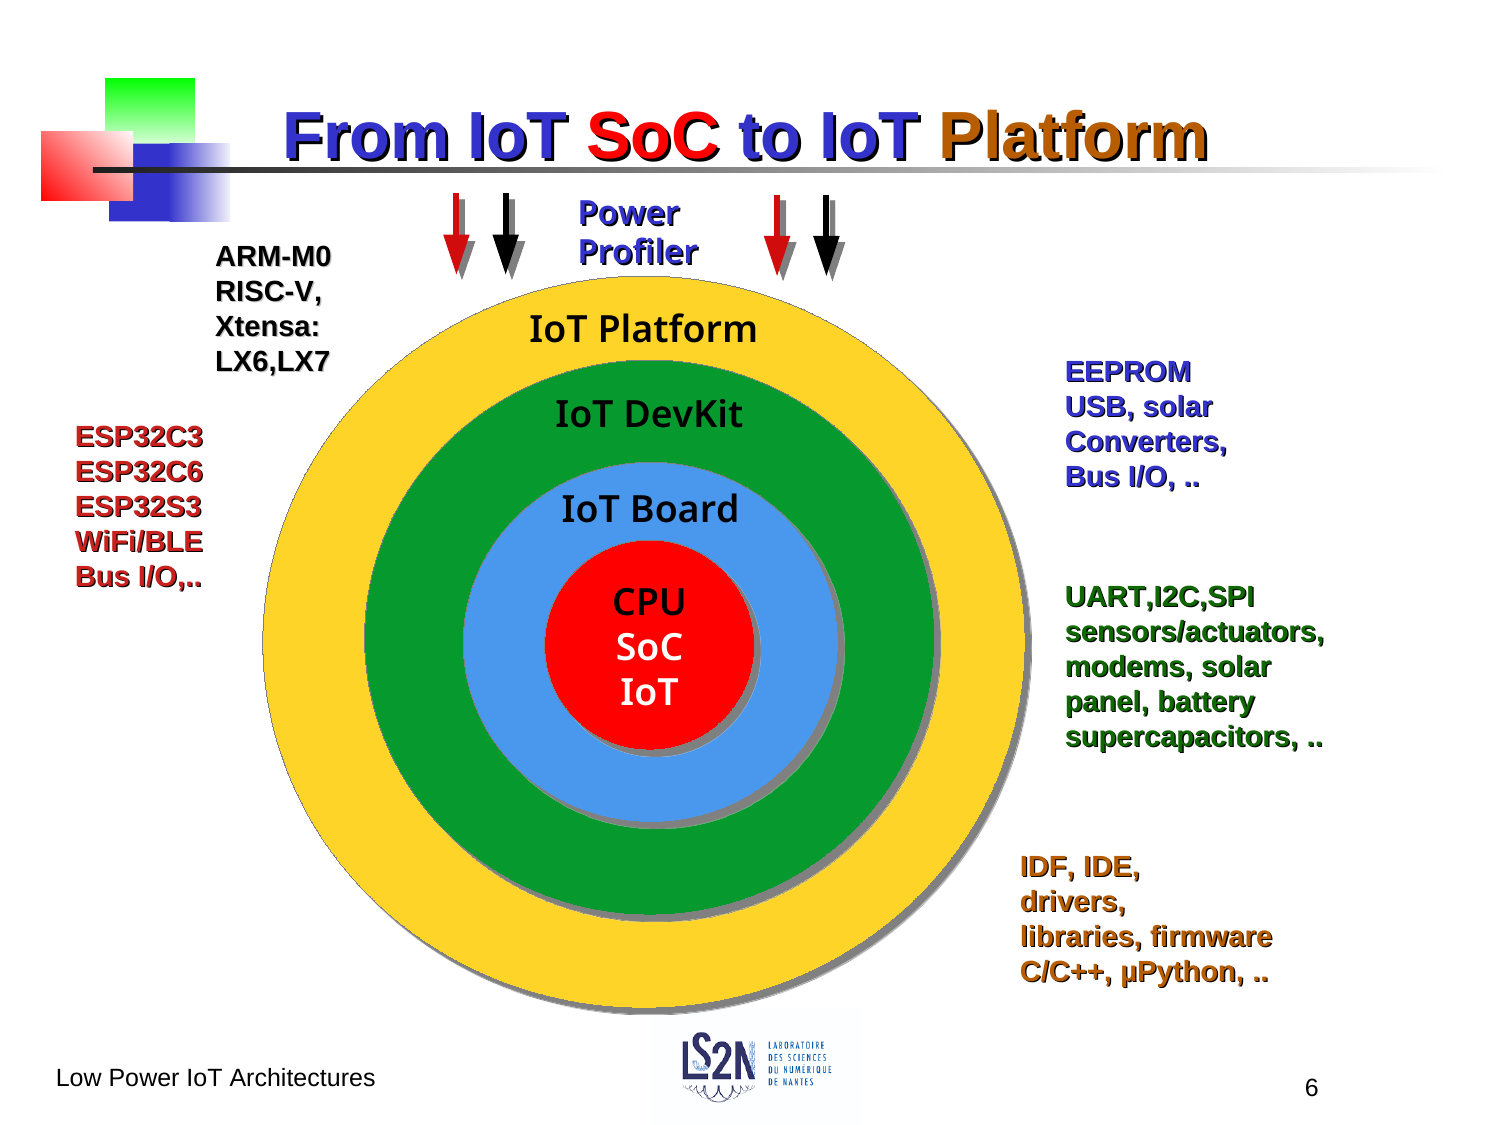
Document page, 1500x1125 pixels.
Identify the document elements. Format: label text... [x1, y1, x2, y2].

text_box EEPROM USB, solar Converters, Bus I/O, .. [1050, 345, 1291, 500]
text_box IDF, IDE, drivers, libraries, firmware C/C++, µPython, .. [1005, 840, 1306, 1006]
text_box Power Profiler [562, 183, 732, 319]
text_box IoT Board [463, 462, 839, 823]
picture [651, 1009, 862, 1125]
text_box ARM-M0 RISC-V, Xtensa: LX6,LX7 [200, 230, 411, 421]
text_box IoT DevKit [364, 360, 935, 916]
text_box IoT Platform [262, 284, 1026, 1009]
text_box ESP32C3 ESP32C6 ESP32S3 WiFi/BLE Bus I/O,.. [60, 410, 241, 601]
text_box UART,I2C,SPI sensors/actuators, modems, solar panel, battery supercapacitors, .. [1050, 570, 1351, 760]
title From IoT SoC to IoT Platform [175, 84, 1246, 180]
text_box CPU SoC IoT [544, 539, 755, 751]
